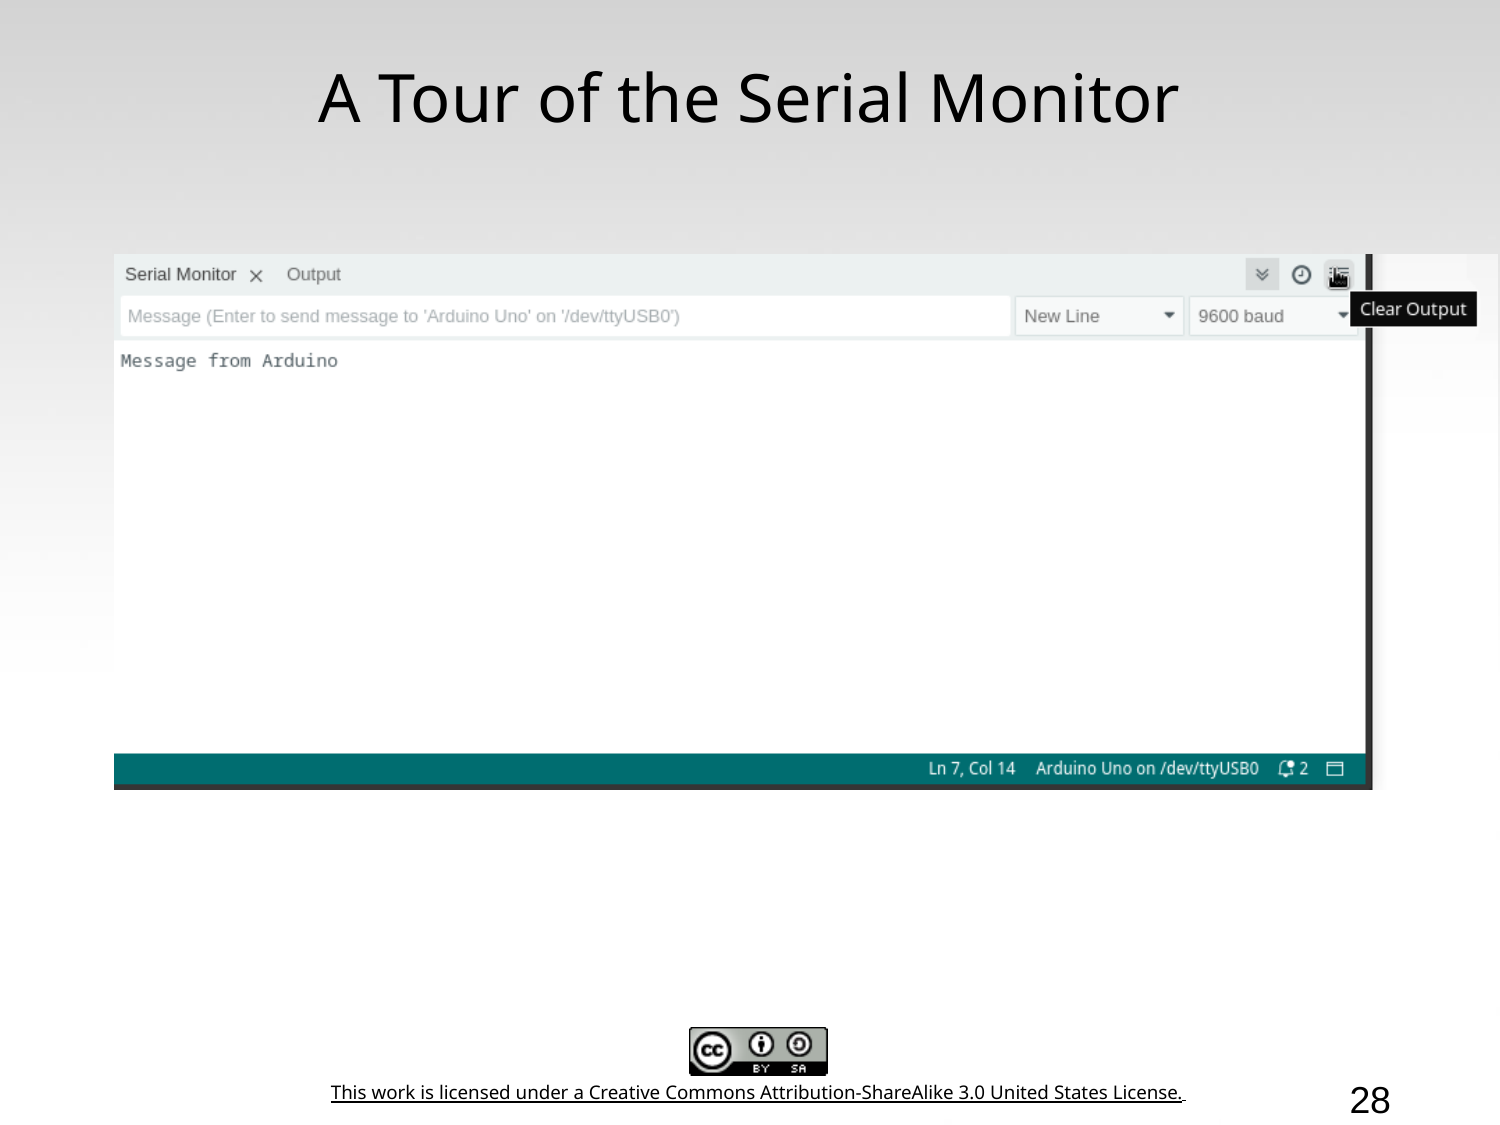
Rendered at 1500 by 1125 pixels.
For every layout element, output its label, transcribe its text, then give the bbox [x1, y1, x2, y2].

title A Tour of the Serial Monitor [112, 2, 1388, 190]
picture [0, 0, 1500, 1125]
